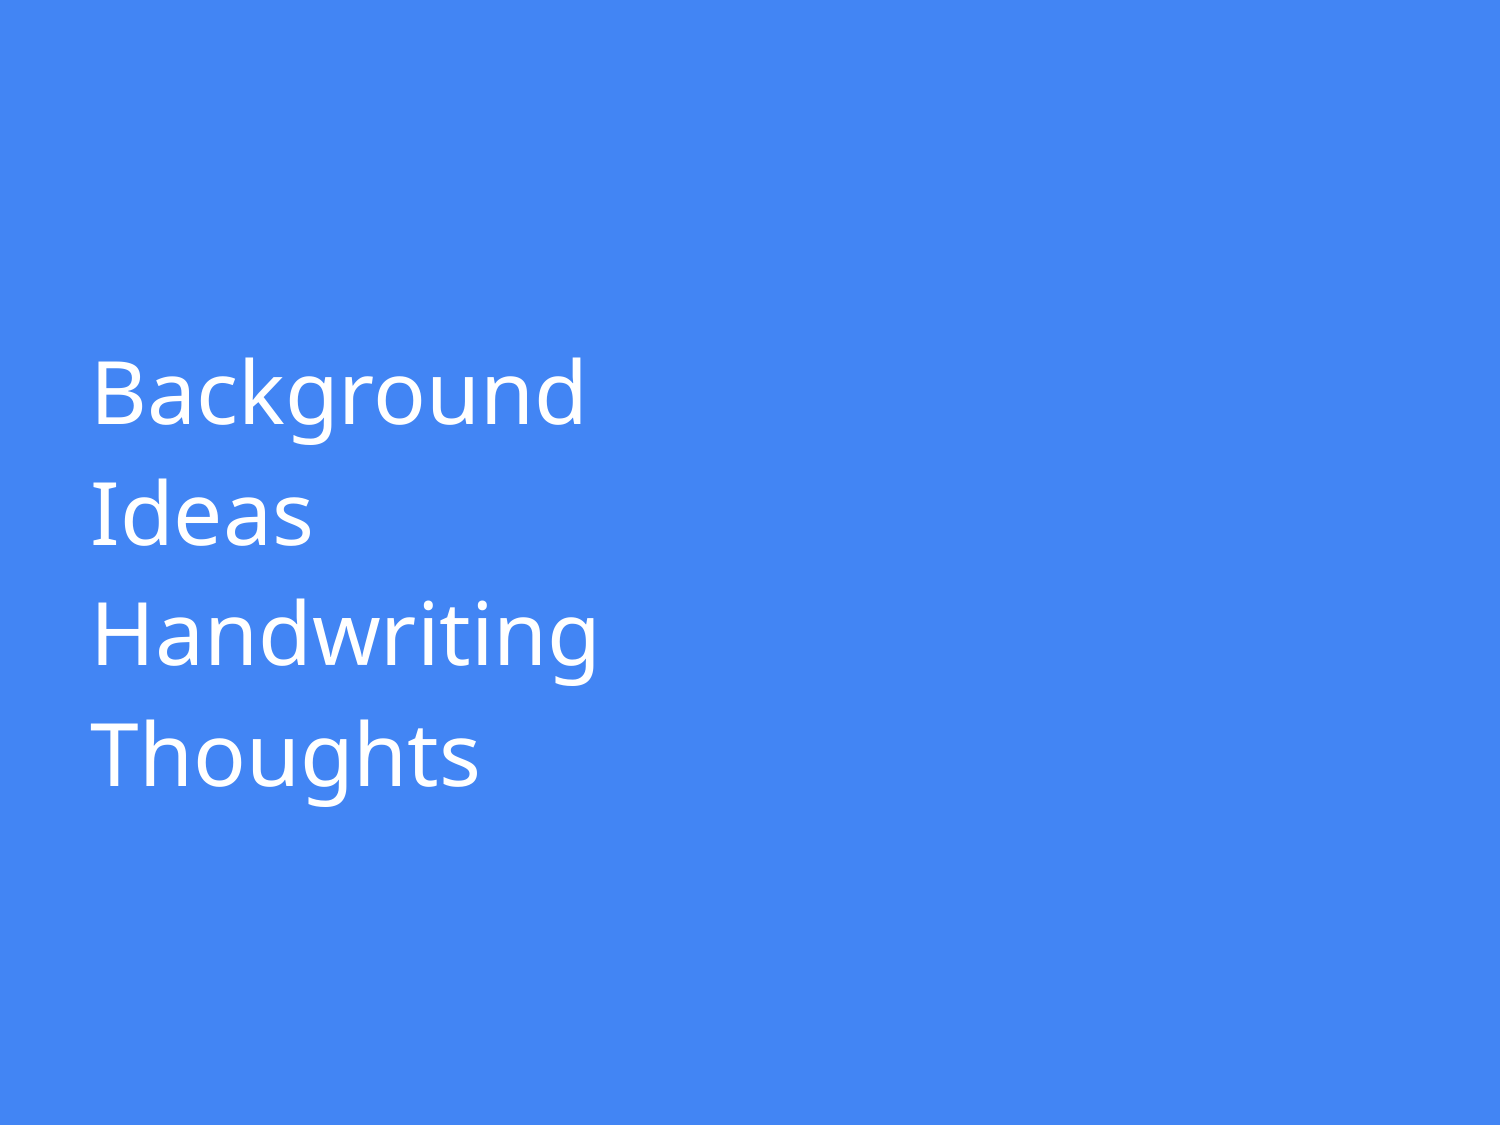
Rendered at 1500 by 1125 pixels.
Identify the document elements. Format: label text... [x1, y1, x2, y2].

title Background Ideas Handwriting Thoughts [75, 451, 1425, 674]
